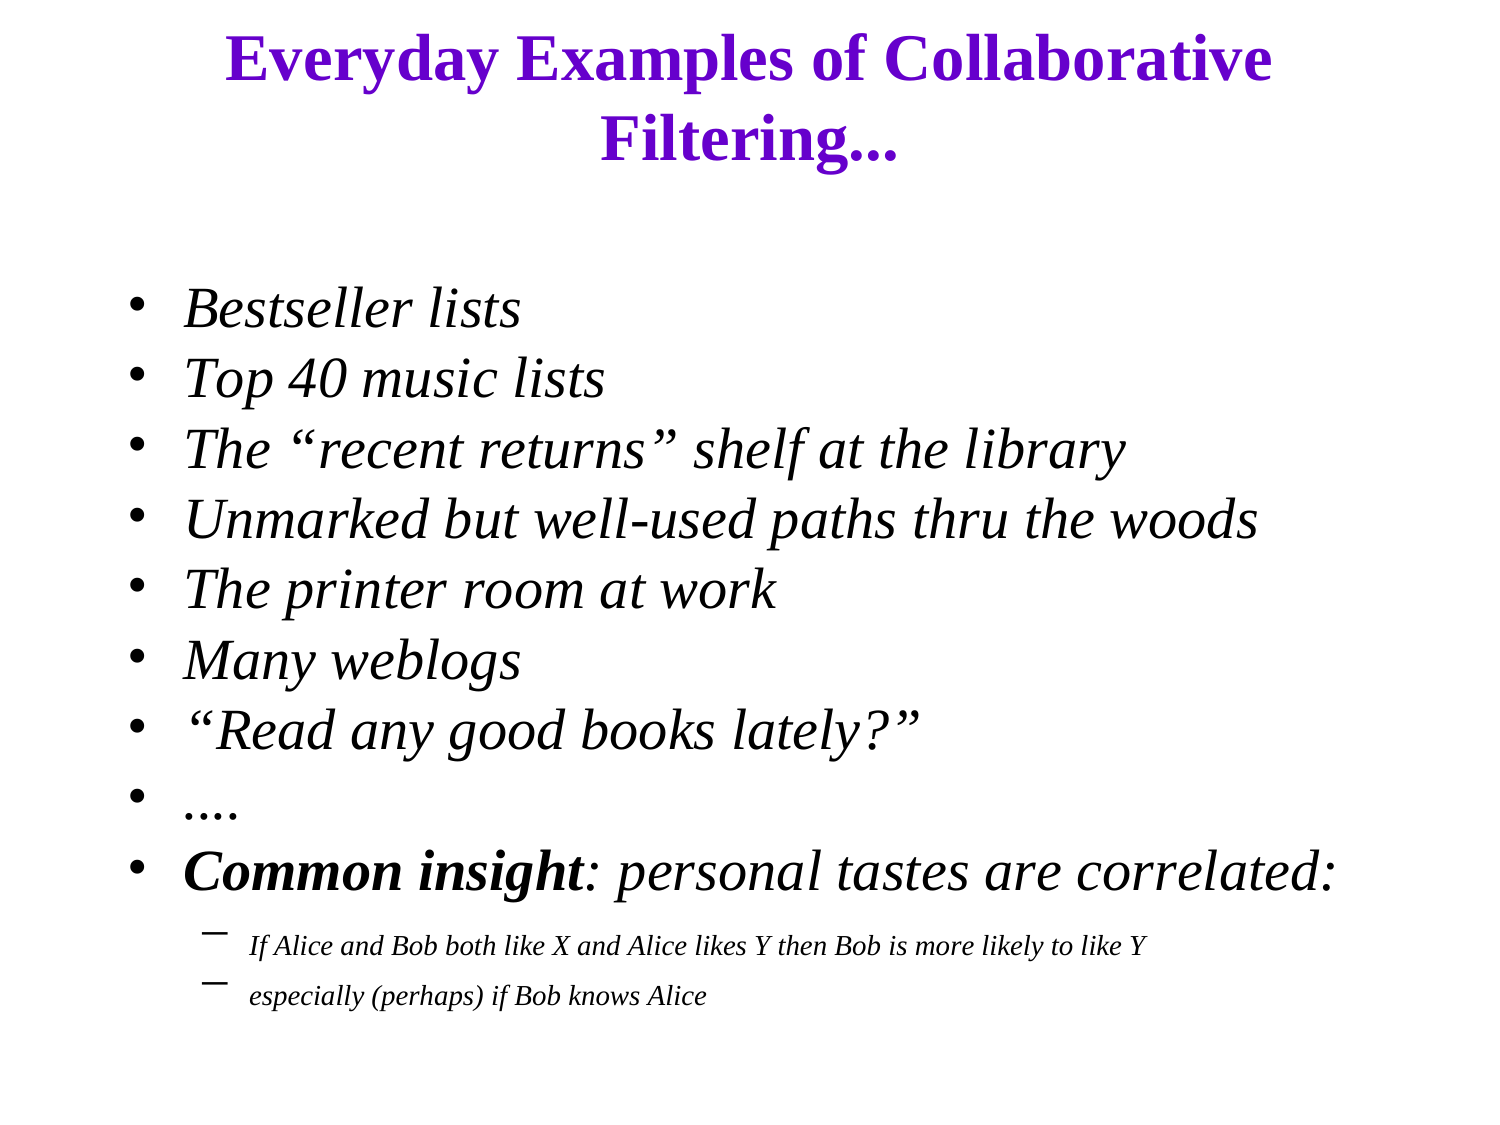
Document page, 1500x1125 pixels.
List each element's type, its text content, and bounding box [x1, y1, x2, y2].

list Bestseller lists Top 40 music lists The “recent returns” shelf at the library Unmarked but well-used paths thru the woods The printer room at work Many weblogs “Read any good books lately?” .... Common insight: personal tastes are correlated: If Alice and Bob both like X and Alice likes Y then Bob is more likely to like Y especially (perhaps) if Bob knows Alice [112, 275, 1388, 1075]
title Everyday Examples of Collaborative Filtering... [112, 0, 1388, 188]
